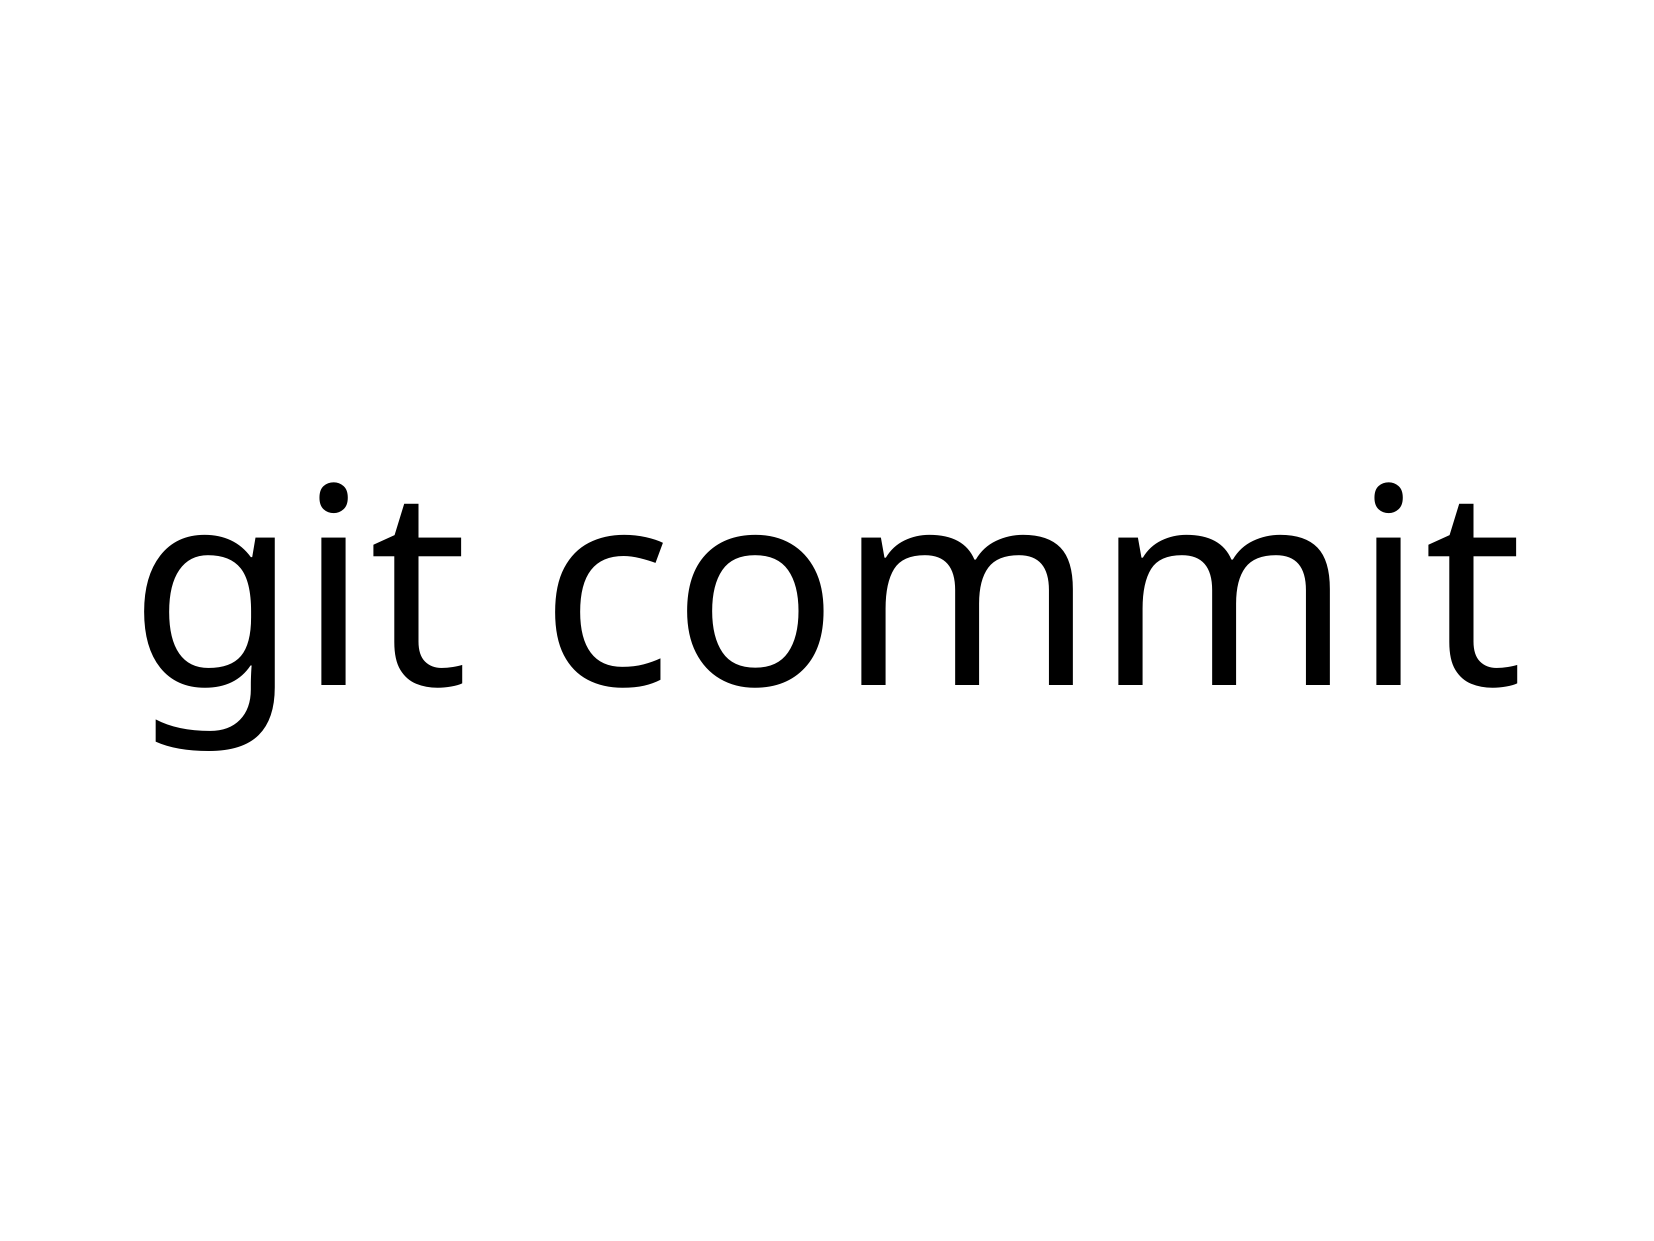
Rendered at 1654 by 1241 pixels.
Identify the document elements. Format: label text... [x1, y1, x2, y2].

subtitle git commit [82, 56, 1571, 1102]
